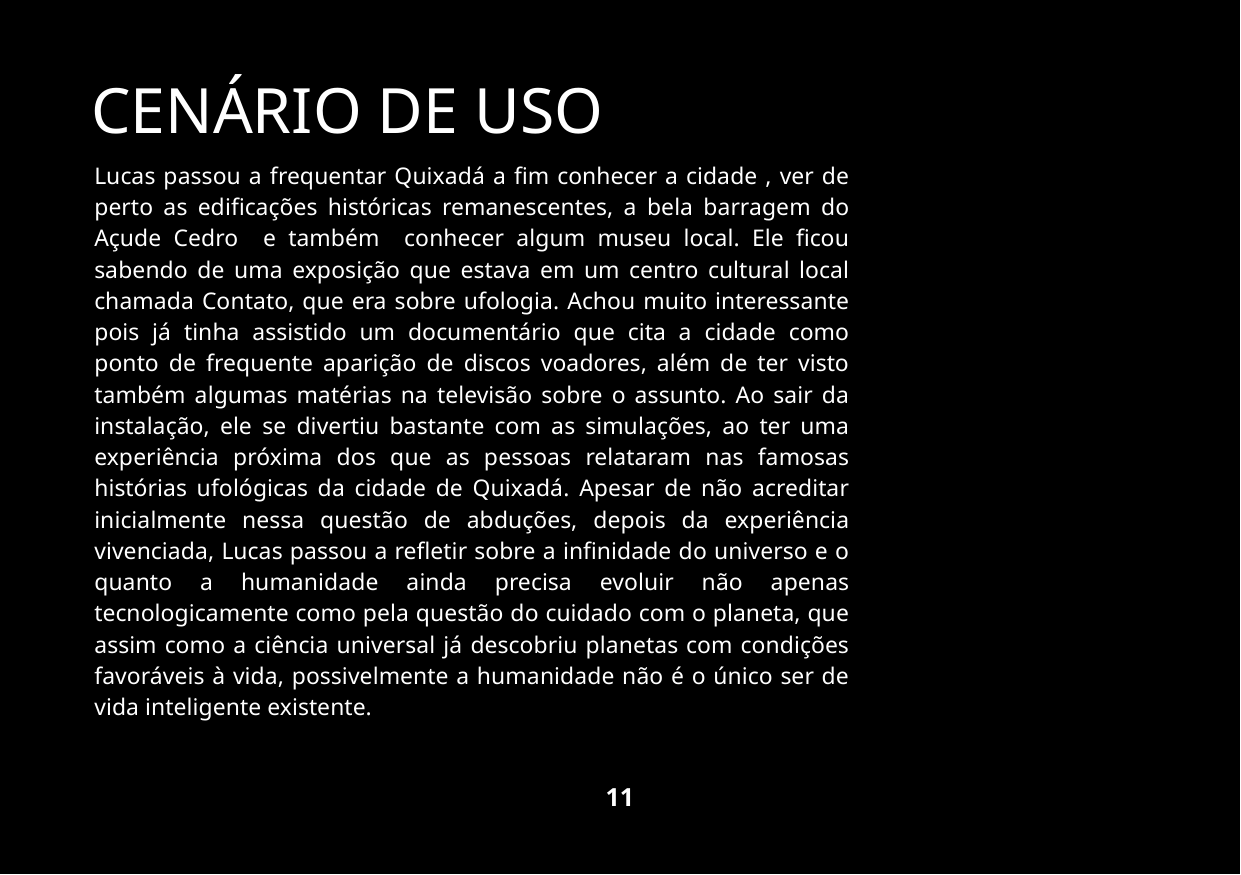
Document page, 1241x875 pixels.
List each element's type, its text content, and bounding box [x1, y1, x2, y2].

text_box Lucas passou a frequentar Quixadá a fim conhecer a cidade , ver de perto as edificações históricas remanescentes, a bela barragem do Açude Cedro e também conhecer algum museu local. Ele ficou sabendo de uma exposição que estava em um centro cultural local chamada Contato, que era sobre ufologia. Achou muito interessante pois já tinha assistido um documentário que cita a cidade como ponto de frequente aparição de discos voadores, além de ter visto também algumas matérias na televisão sobre o assunto. Ao sair da instalação, ele se divertiu bastante com as simulações, ao ter uma experiência próxima dos que as pessoas relataram nas famosas histórias ufológicas da cidade de Quixadá. Apesar de não acreditar inicialmente nessa questão de abduções, depois da experiência vivenciada, Lucas passou a refletir sobre a infinidade do universo e o quanto a humanidade ainda precisa evoluir não apenas tecnologicamente como pela questão do cuidado com o planeta, que assim como a ciência universal já descobriu planetas com condições favoráveis à vida, possivelmente a humanidade não é o único ser de vida inteligente existente. [94, 134, 851, 699]
title 11 [602, 779, 638, 815]
text_box CENÁRIO DE USO [76, 58, 833, 166]
